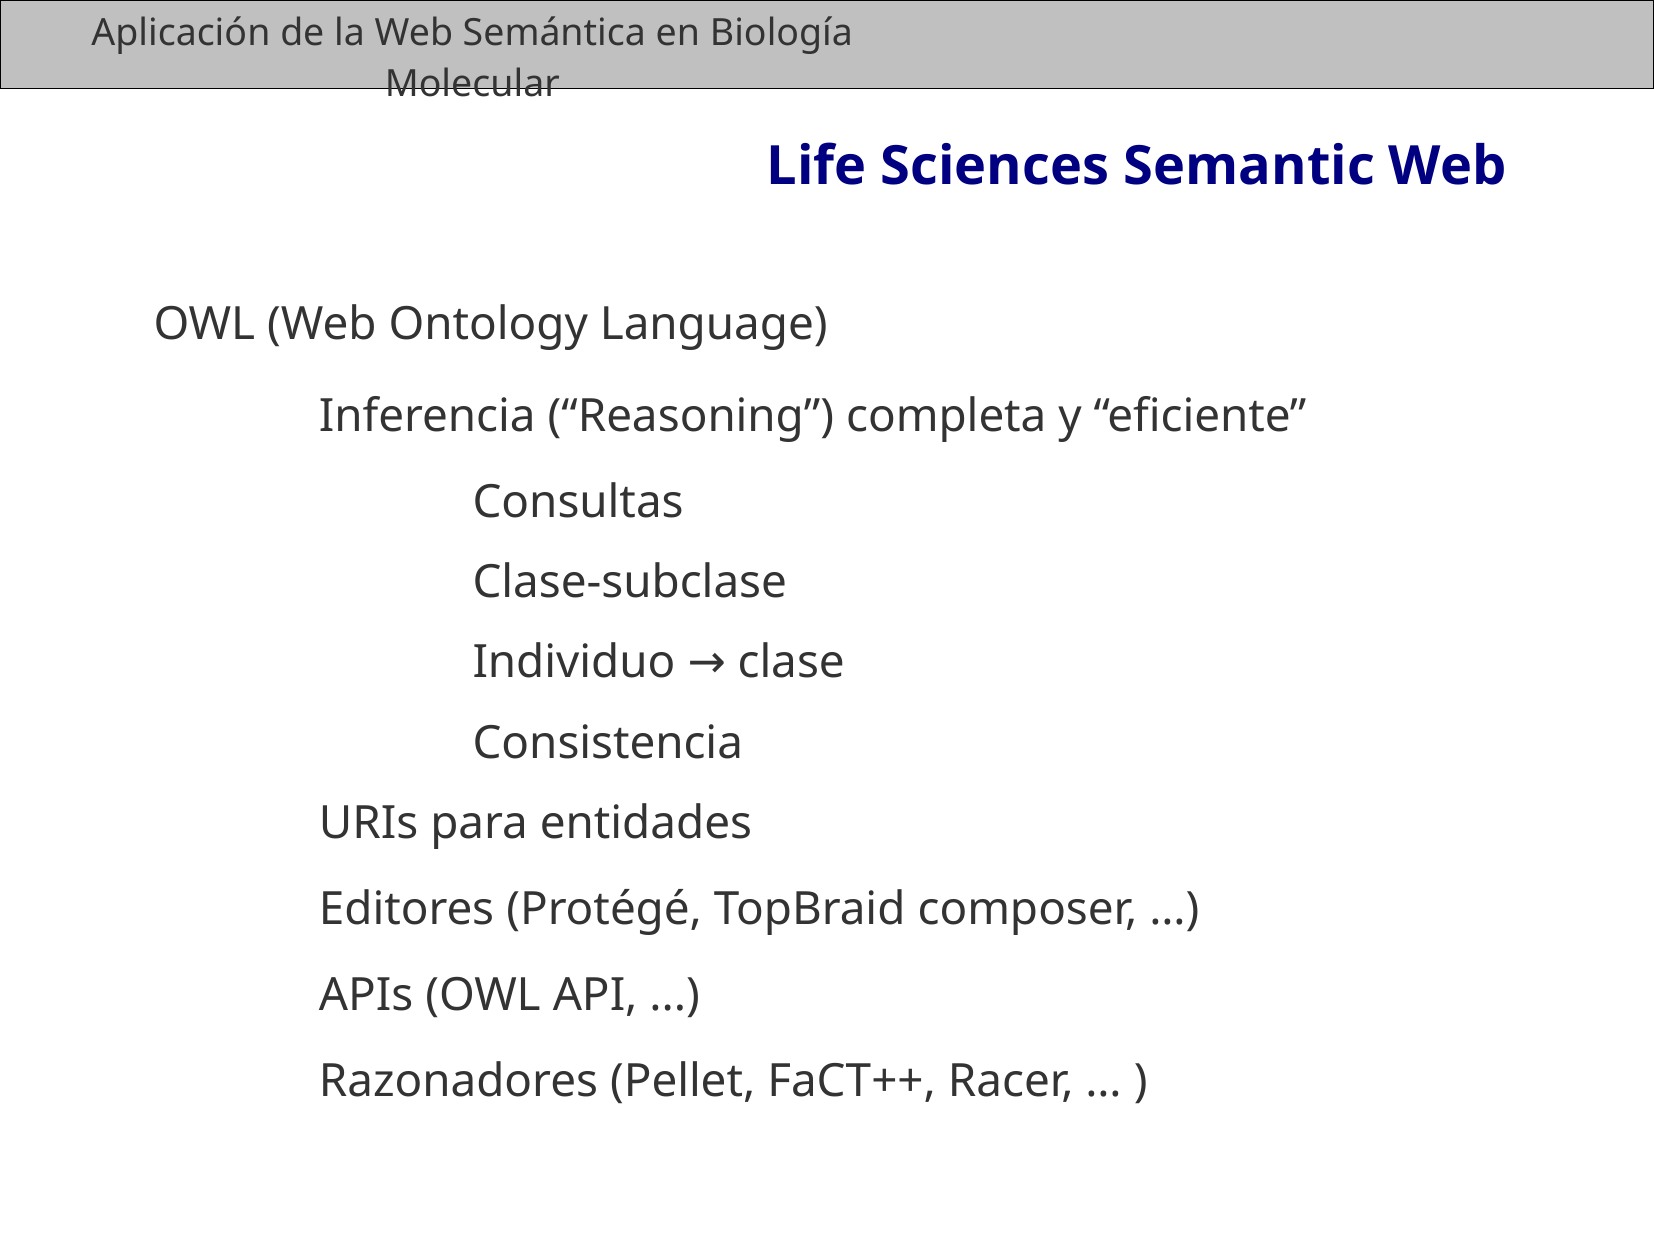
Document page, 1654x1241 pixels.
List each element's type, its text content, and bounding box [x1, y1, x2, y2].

text_box [0, 0, 1654, 89]
text_box Aplicación de la Web Semántica en Biología Molecular [0, 23, 945, 89]
text_box Life Sciences Semantic Web [620, 125, 1654, 202]
list OWL (Web Ontology Language) Inferencia (“Reasoning”) completa y “eficiente” Consultas Clase-subclase Individuo → clase Consistencia URIs para entidades Editores (Protégé, TopBraid composer, …) APIs (OWL API, ...) Razonadores (Pellet, FaCT++, Racer, … ) [82, 290, 1571, 1186]
